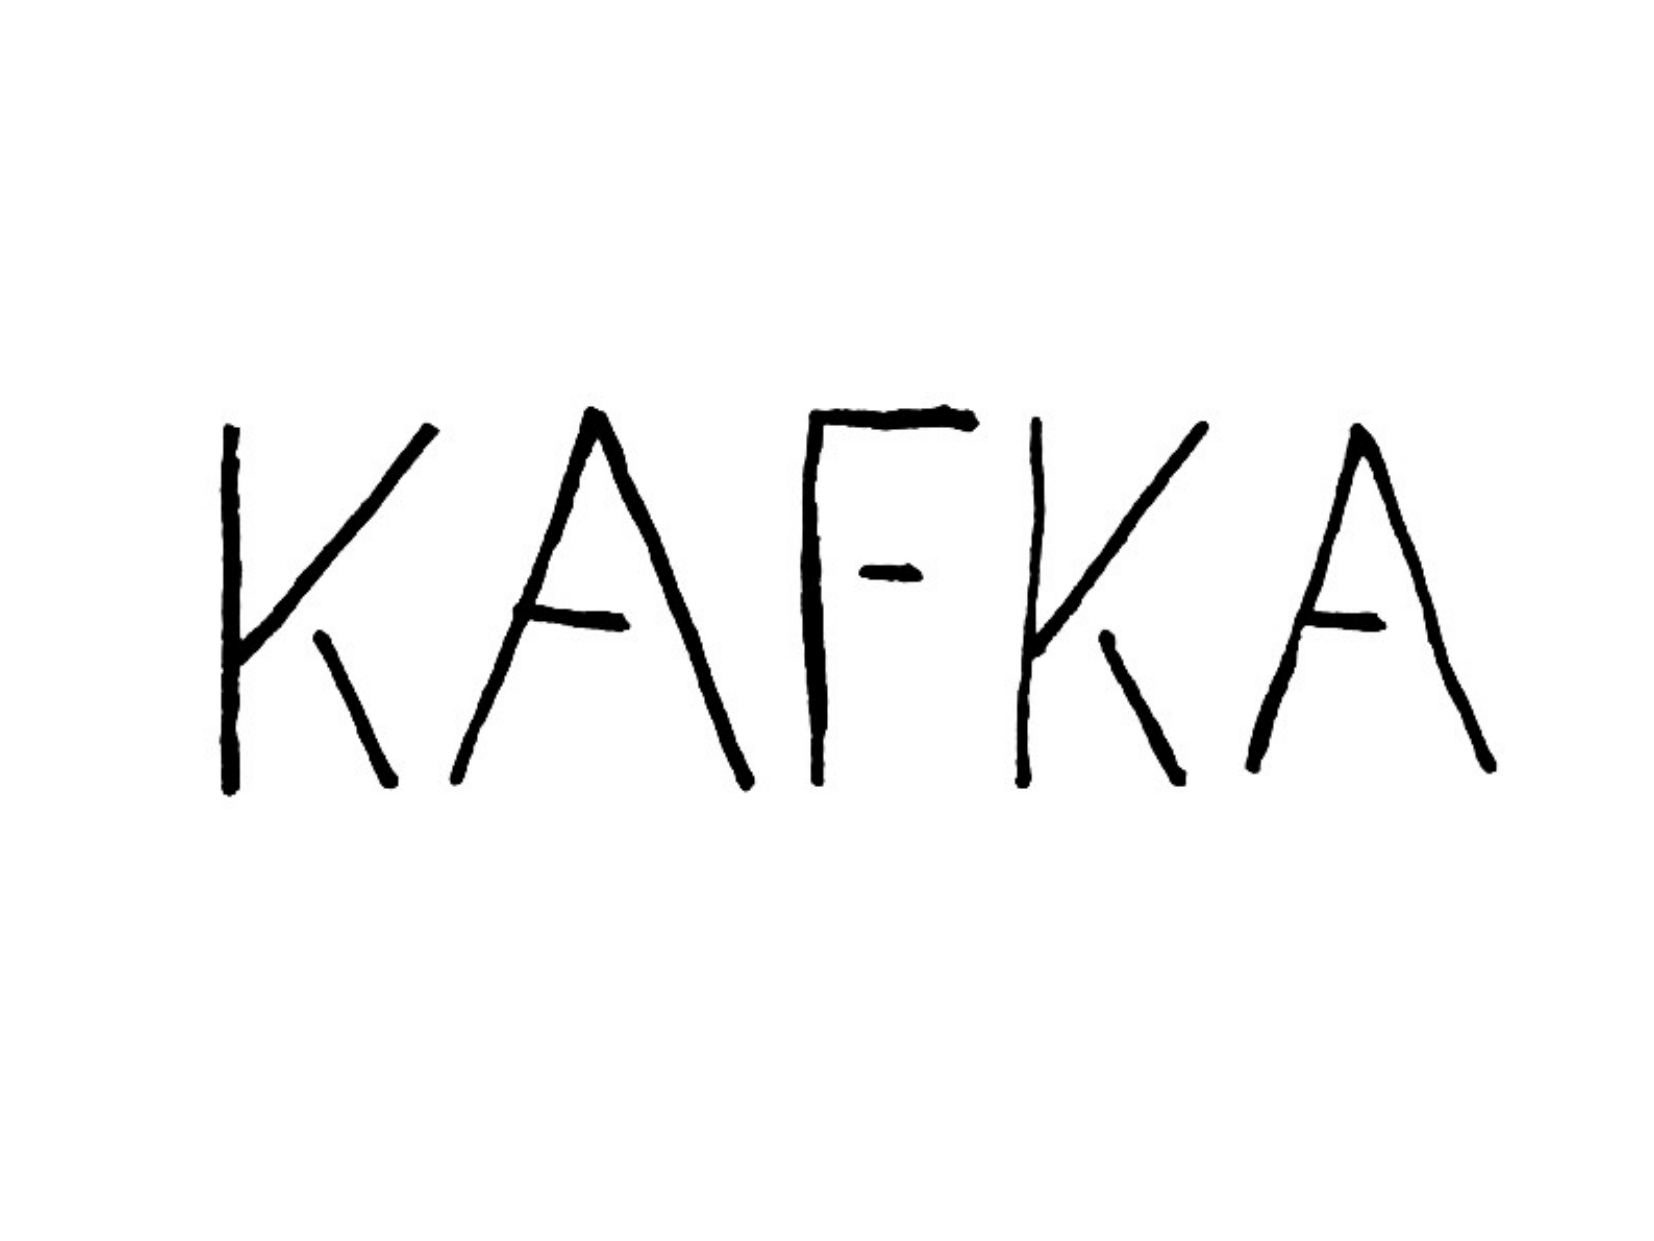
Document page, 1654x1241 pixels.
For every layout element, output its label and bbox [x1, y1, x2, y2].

picture [105, 309, 1624, 886]
